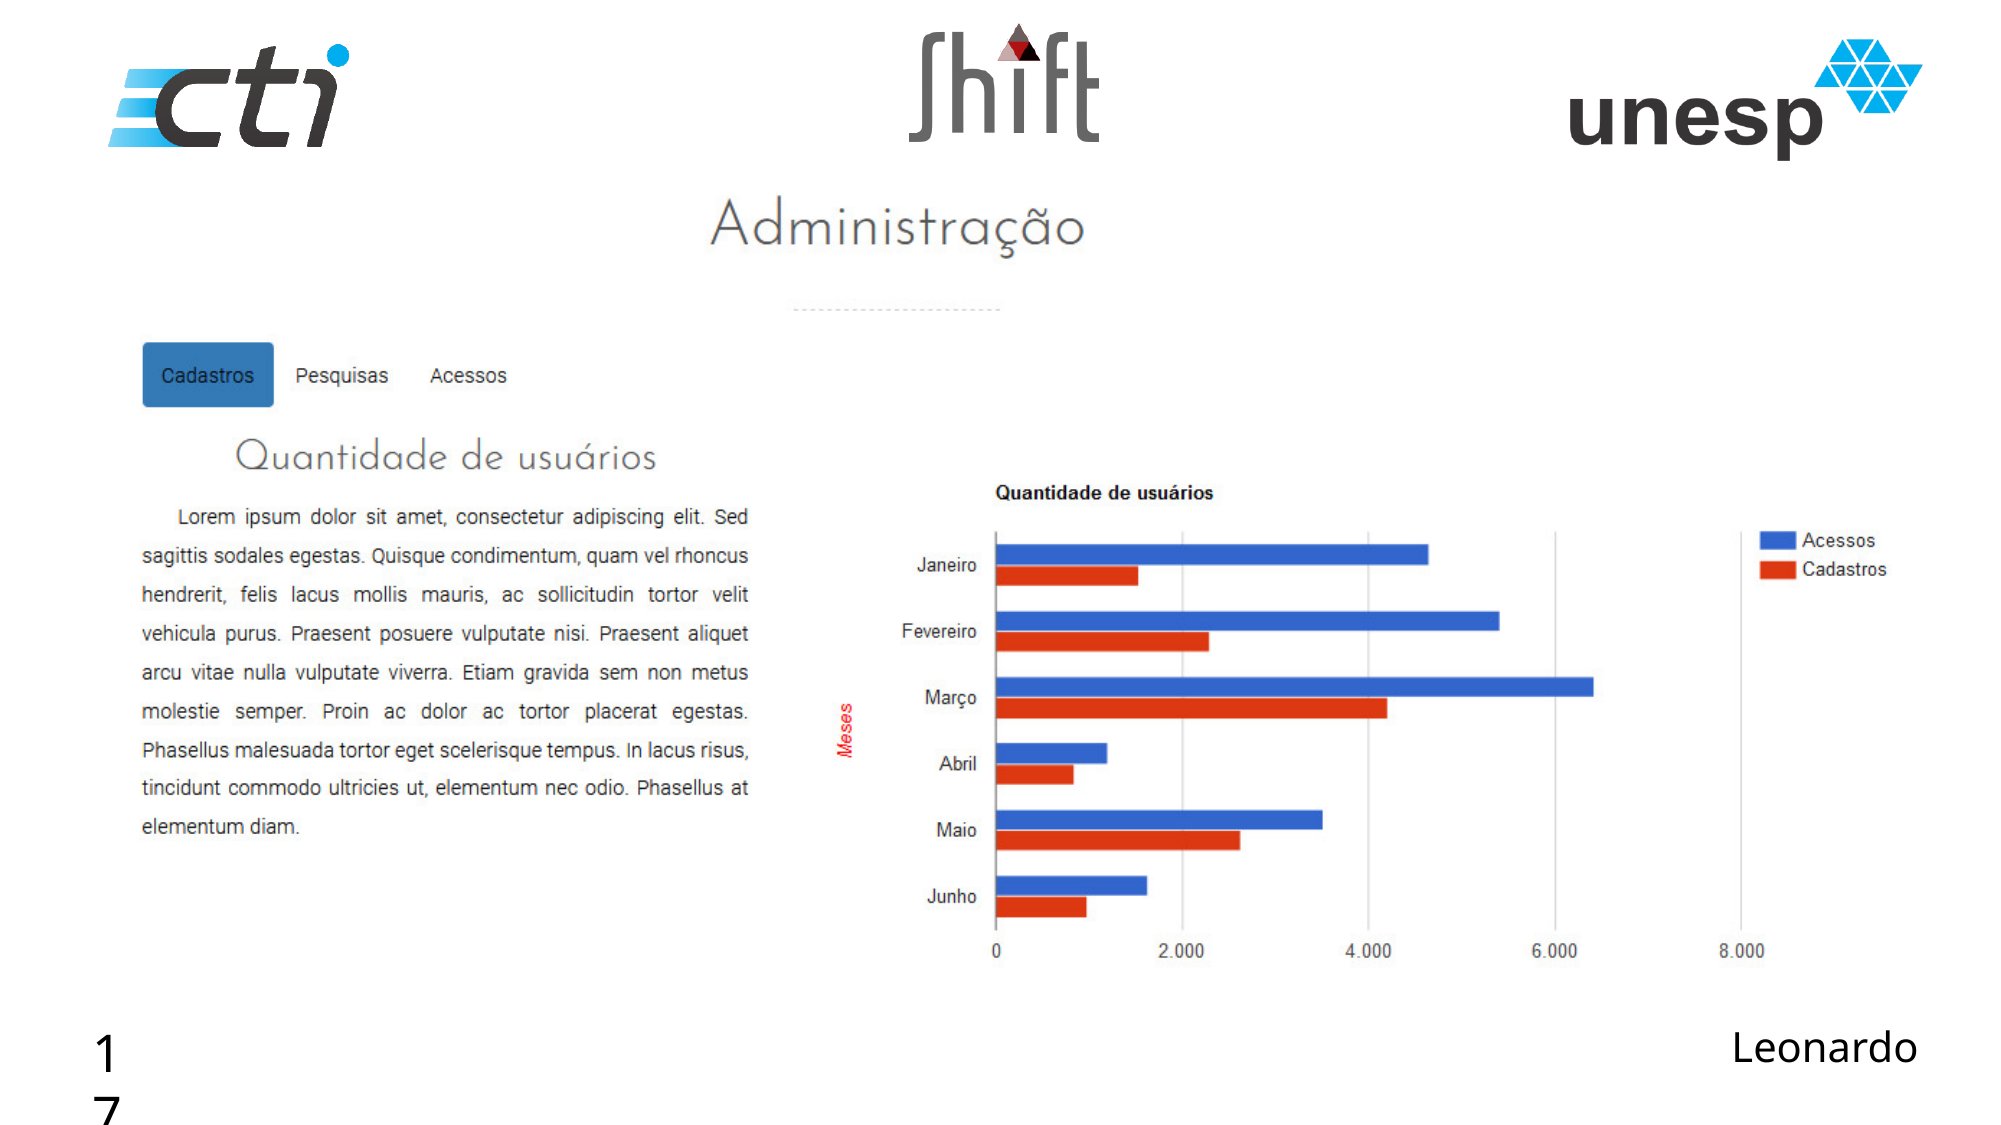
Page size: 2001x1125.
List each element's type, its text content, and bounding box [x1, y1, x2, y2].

picture [909, 20, 1099, 142]
picture [94, 184, 1902, 981]
picture [1570, 39, 1923, 161]
text_box Leonardo [1716, 1012, 1934, 1078]
text_box 17 [77, 1012, 166, 1125]
picture [108, 44, 349, 148]
